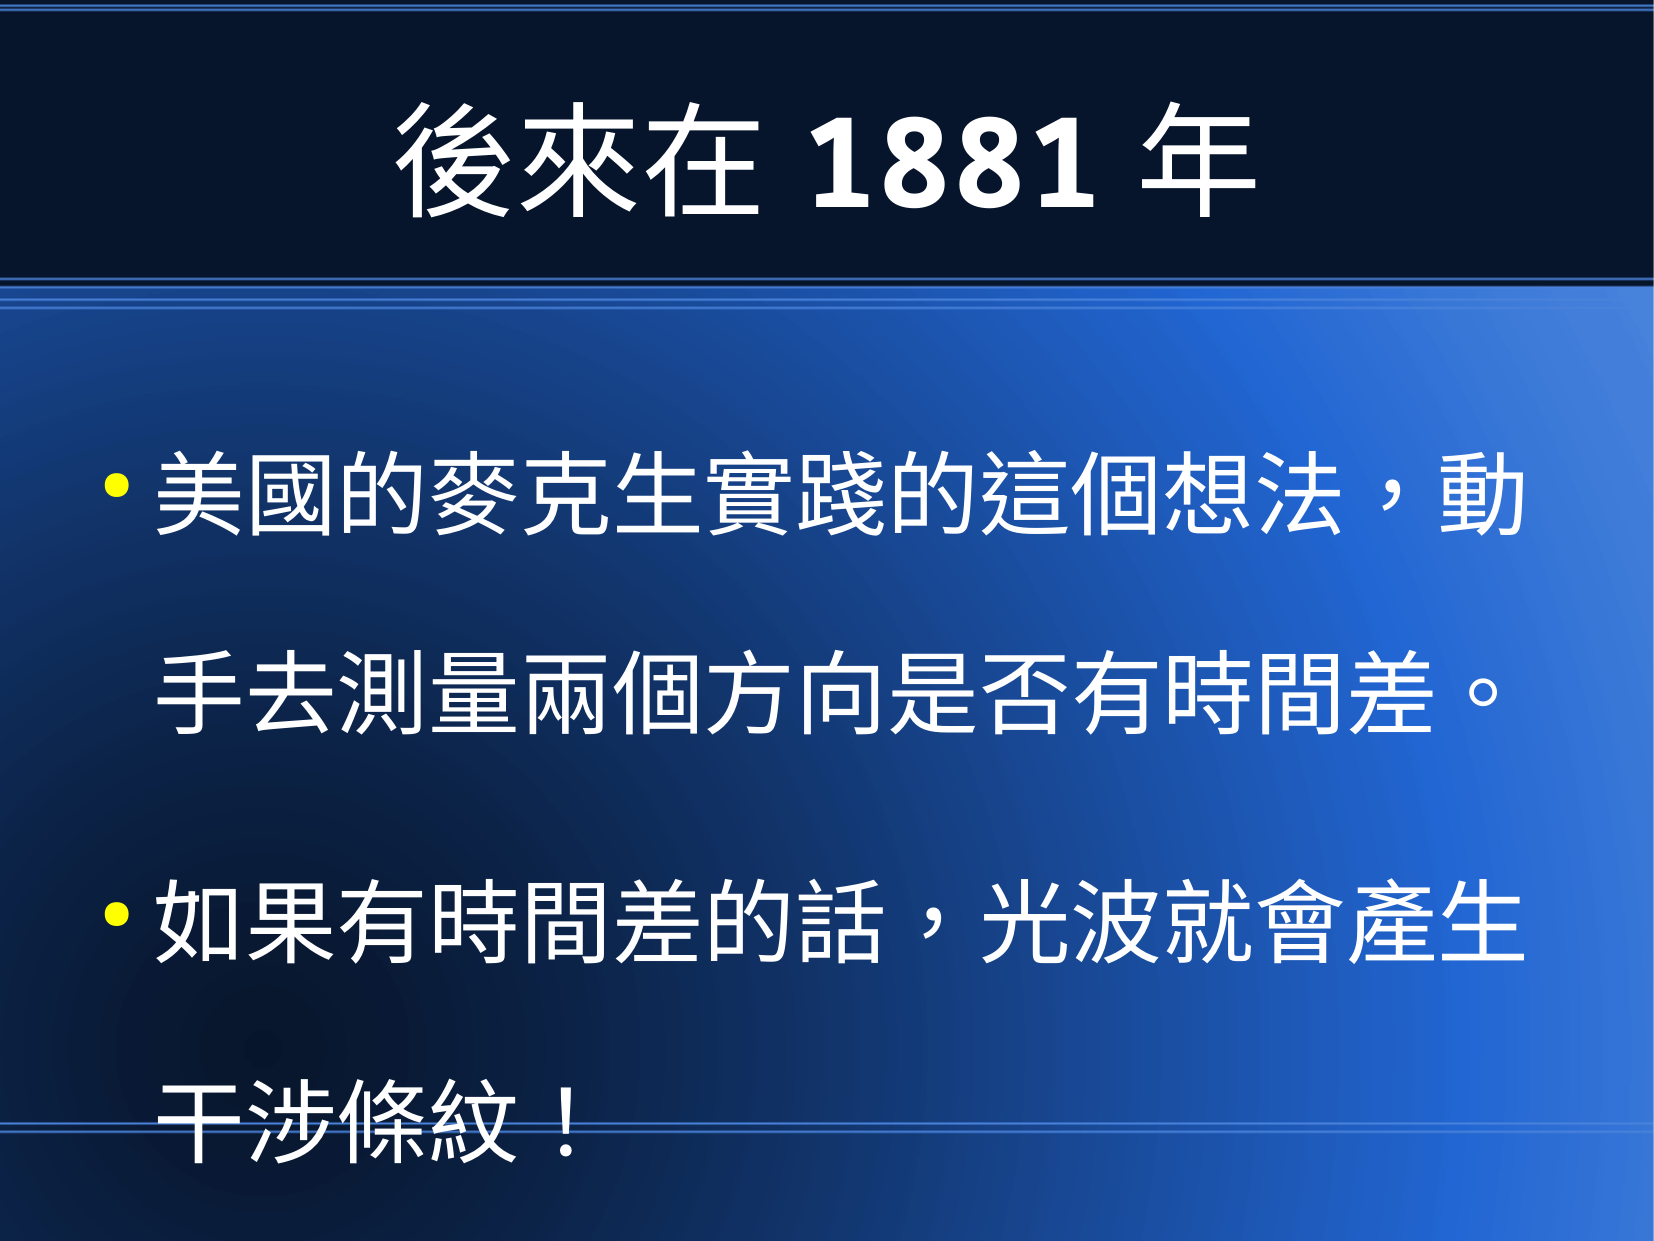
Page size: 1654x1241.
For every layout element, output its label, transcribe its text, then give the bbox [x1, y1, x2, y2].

list 美國的麥克生實踐的這個想法，動手去測量兩個方向是否有時間差。 如果有時間差的話，光波就會產生干涉條紋！ [82, 355, 1571, 1241]
title 後來在1881年 [82, 49, 1571, 257]
picture [0, 0, 1654, 1241]
